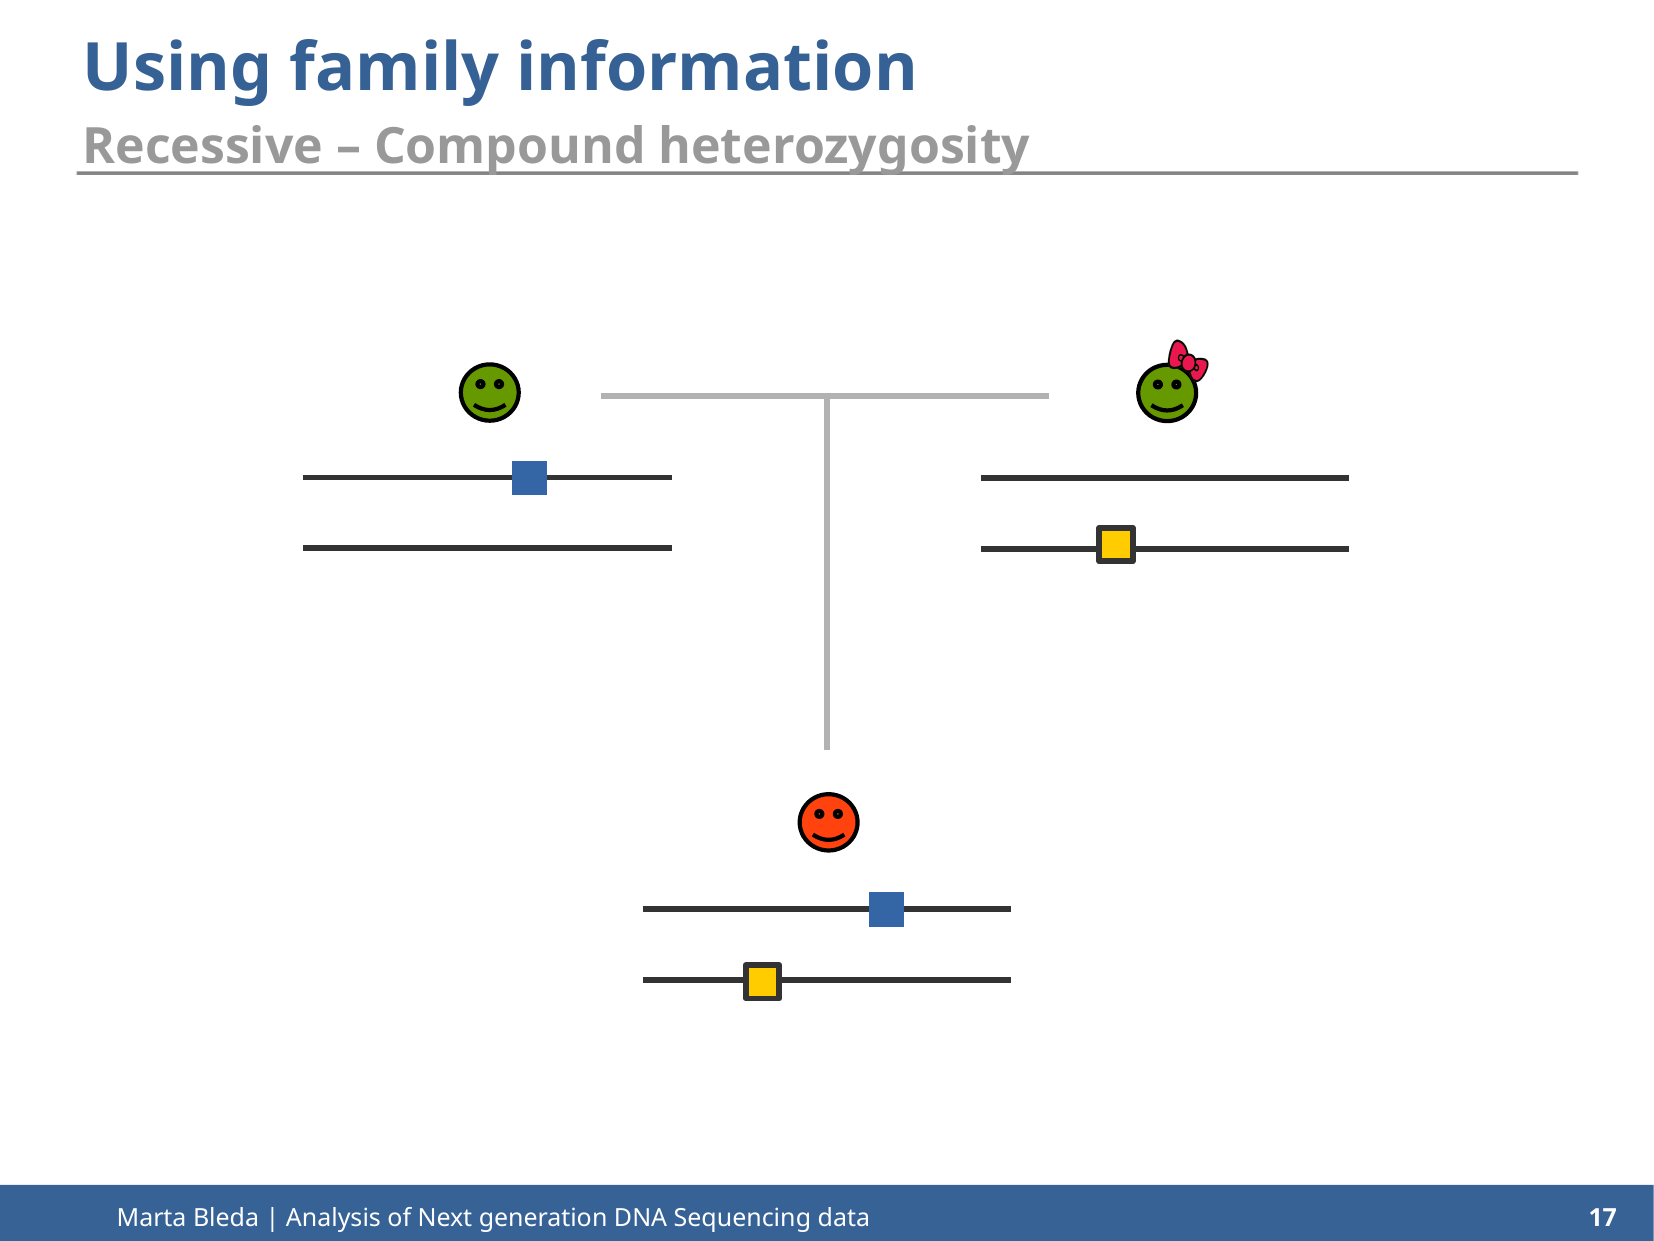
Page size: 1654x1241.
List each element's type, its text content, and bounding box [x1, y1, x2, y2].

text_box [799, 794, 858, 851]
text_box [1099, 527, 1133, 562]
title Using family information Recessive – Compound heterozygosity [82, 31, 1571, 166]
picture [1166, 338, 1210, 383]
text_box [460, 364, 519, 421]
text_box [869, 892, 904, 927]
text_box [512, 461, 547, 495]
text_box [1138, 364, 1197, 422]
text_box [745, 965, 780, 999]
picture [896, 170, 1003, 175]
picture [857, 170, 885, 175]
picture [496, 170, 850, 175]
picture [1010, 170, 1580, 175]
picture [74, 170, 489, 175]
